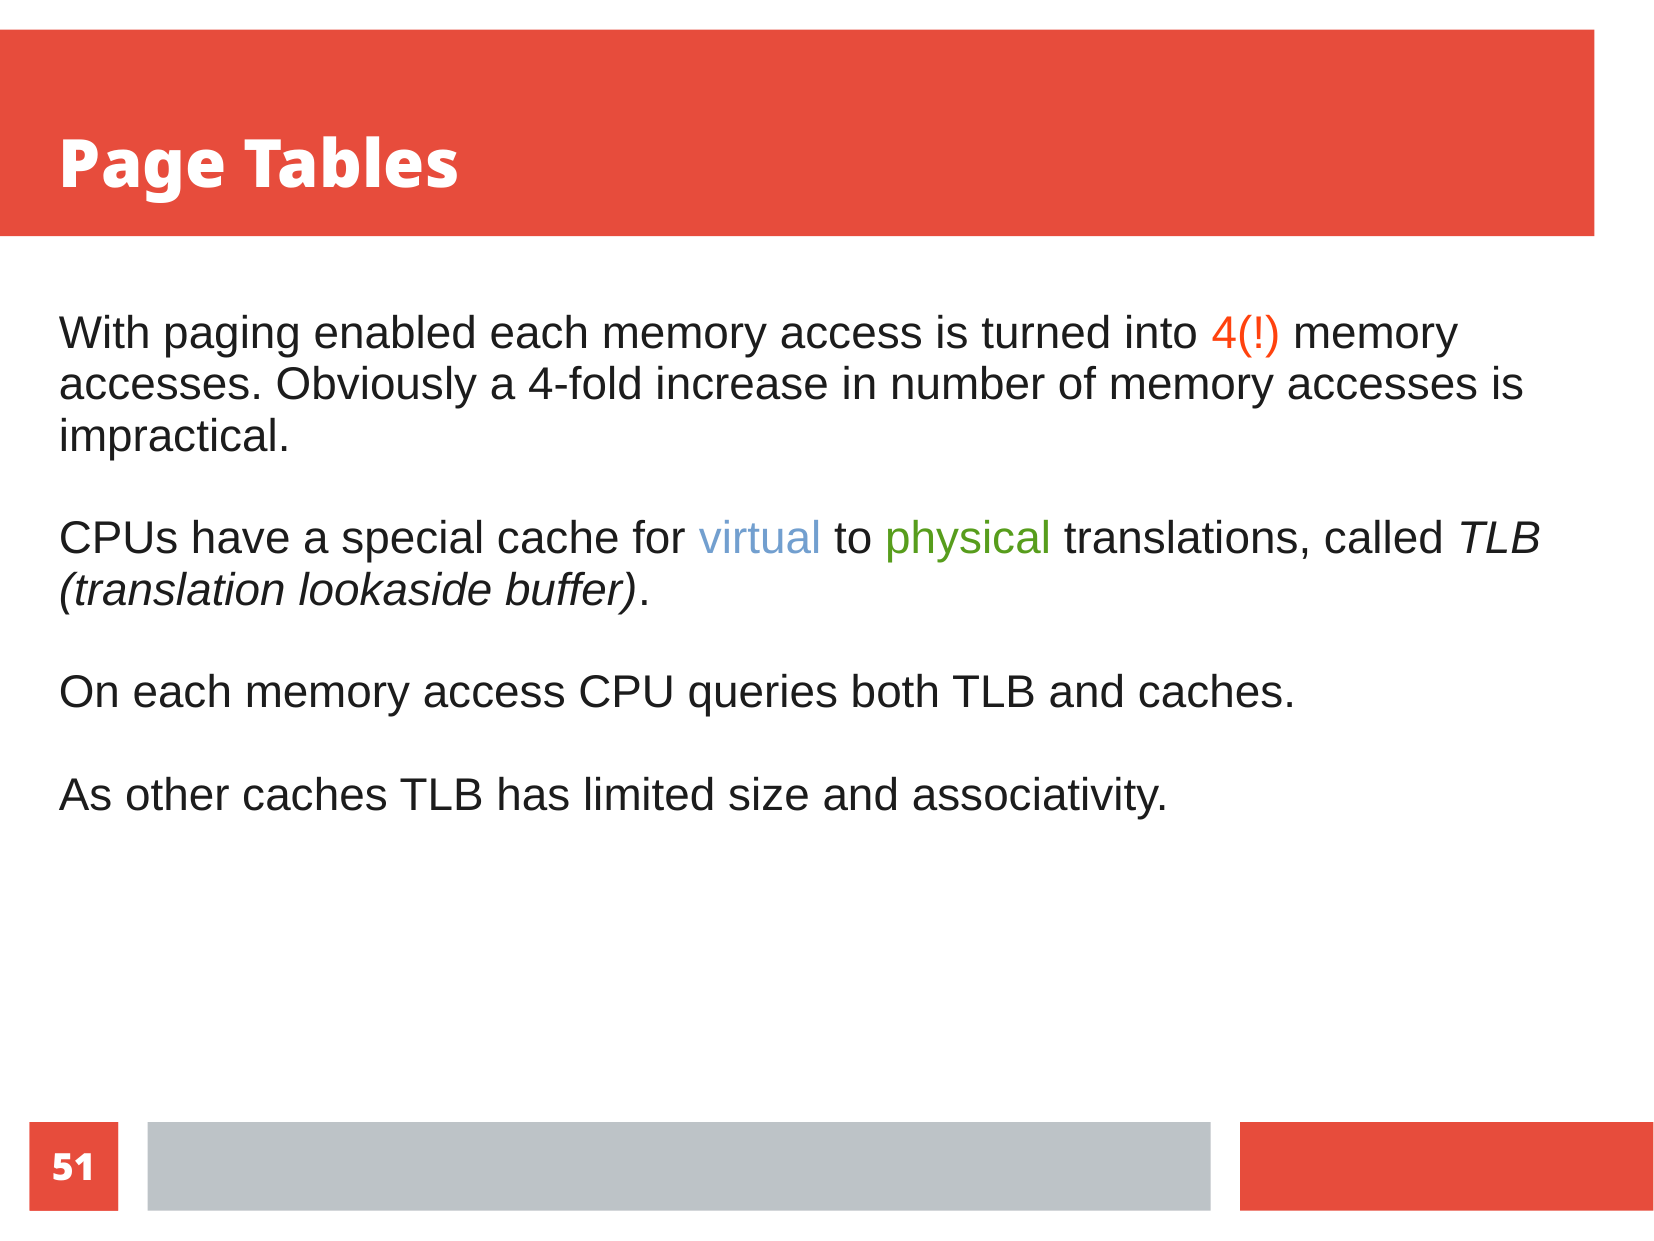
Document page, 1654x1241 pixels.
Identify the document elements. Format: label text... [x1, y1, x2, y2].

title Page Tables [59, 59, 1595, 207]
text_box With paging enabled each memory access is turned into 4(!) memory accesses. Obviously a 4-fold increase in number of memory accesses is impractical. CPUs have a special cache for virtual to physical translations, called TLB (translation lookaside buffer). On each memory access CPU queries both TLB and caches. As other caches TLB has limited size and associativity. [59, 307, 1619, 614]
